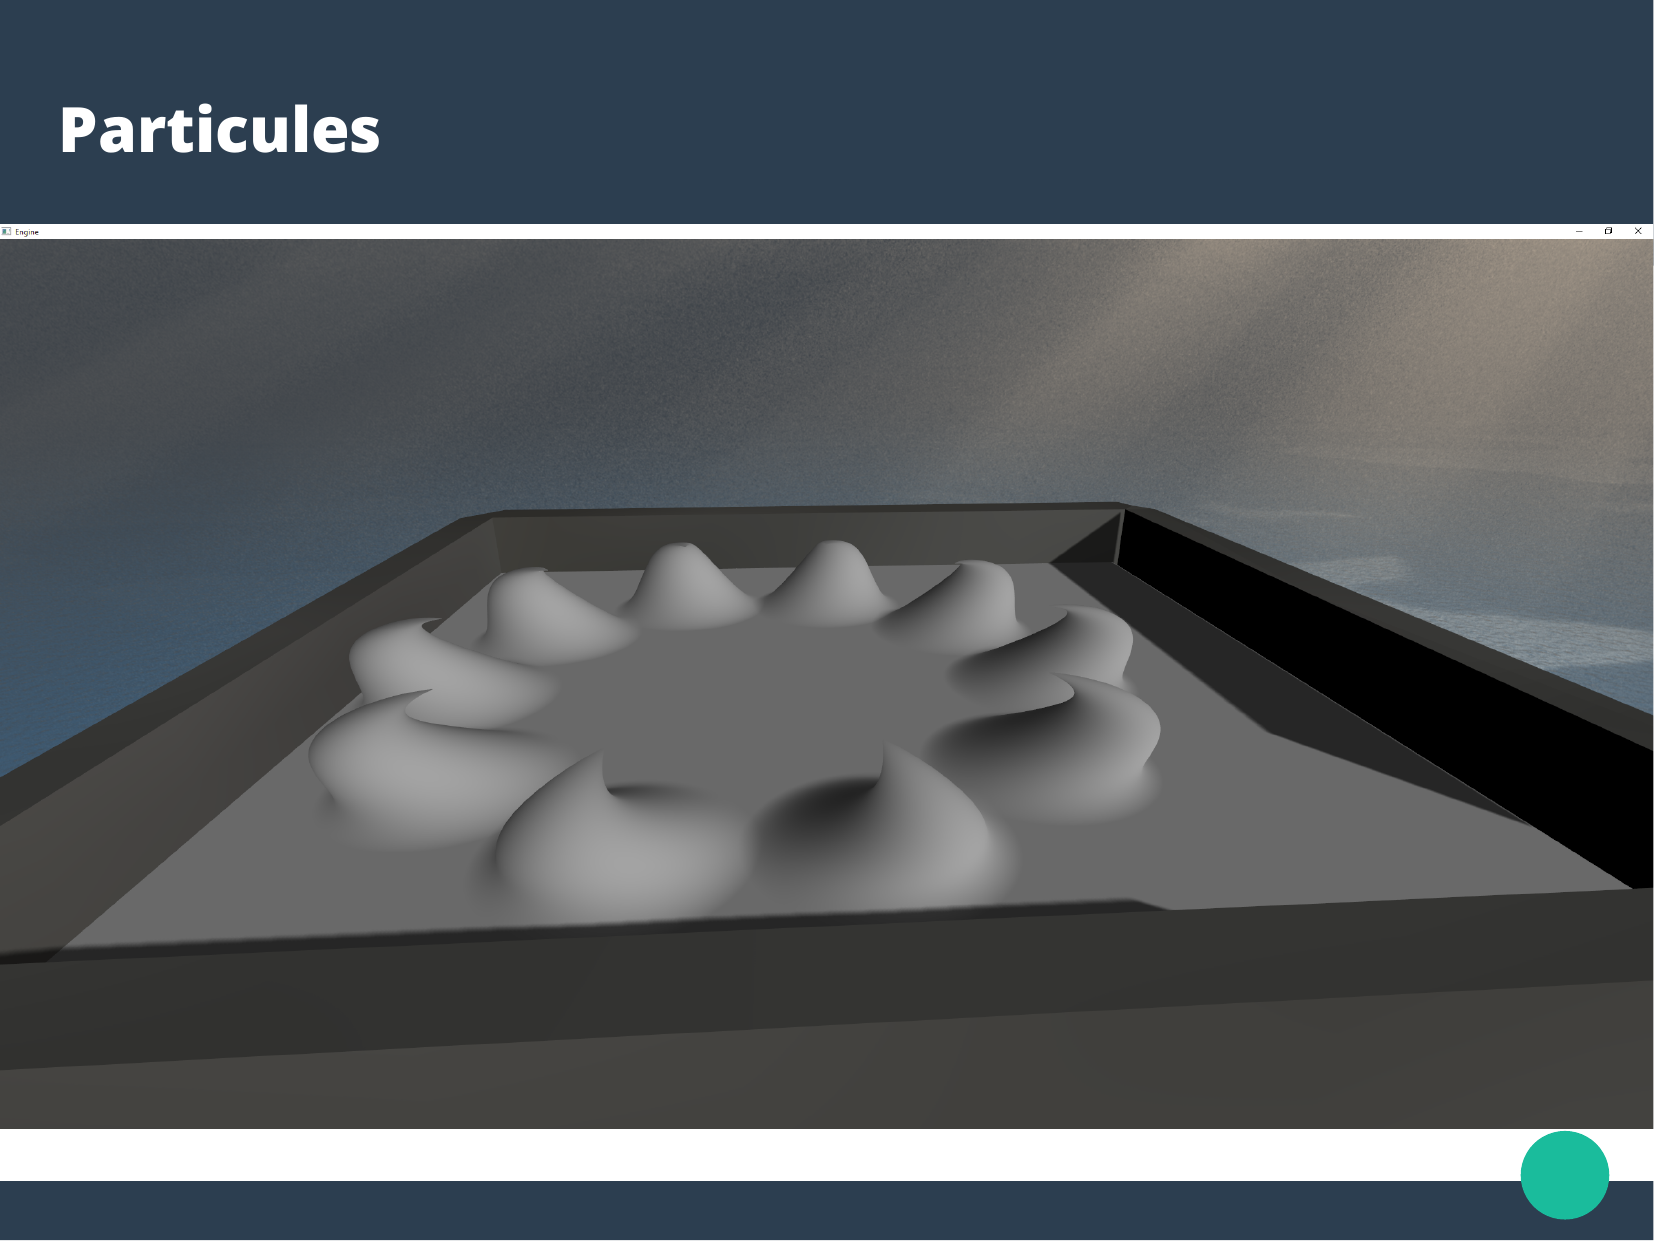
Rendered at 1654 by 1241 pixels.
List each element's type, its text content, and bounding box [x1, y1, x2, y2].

picture [0, 224, 1654, 1130]
title Particules [59, 49, 1595, 207]
